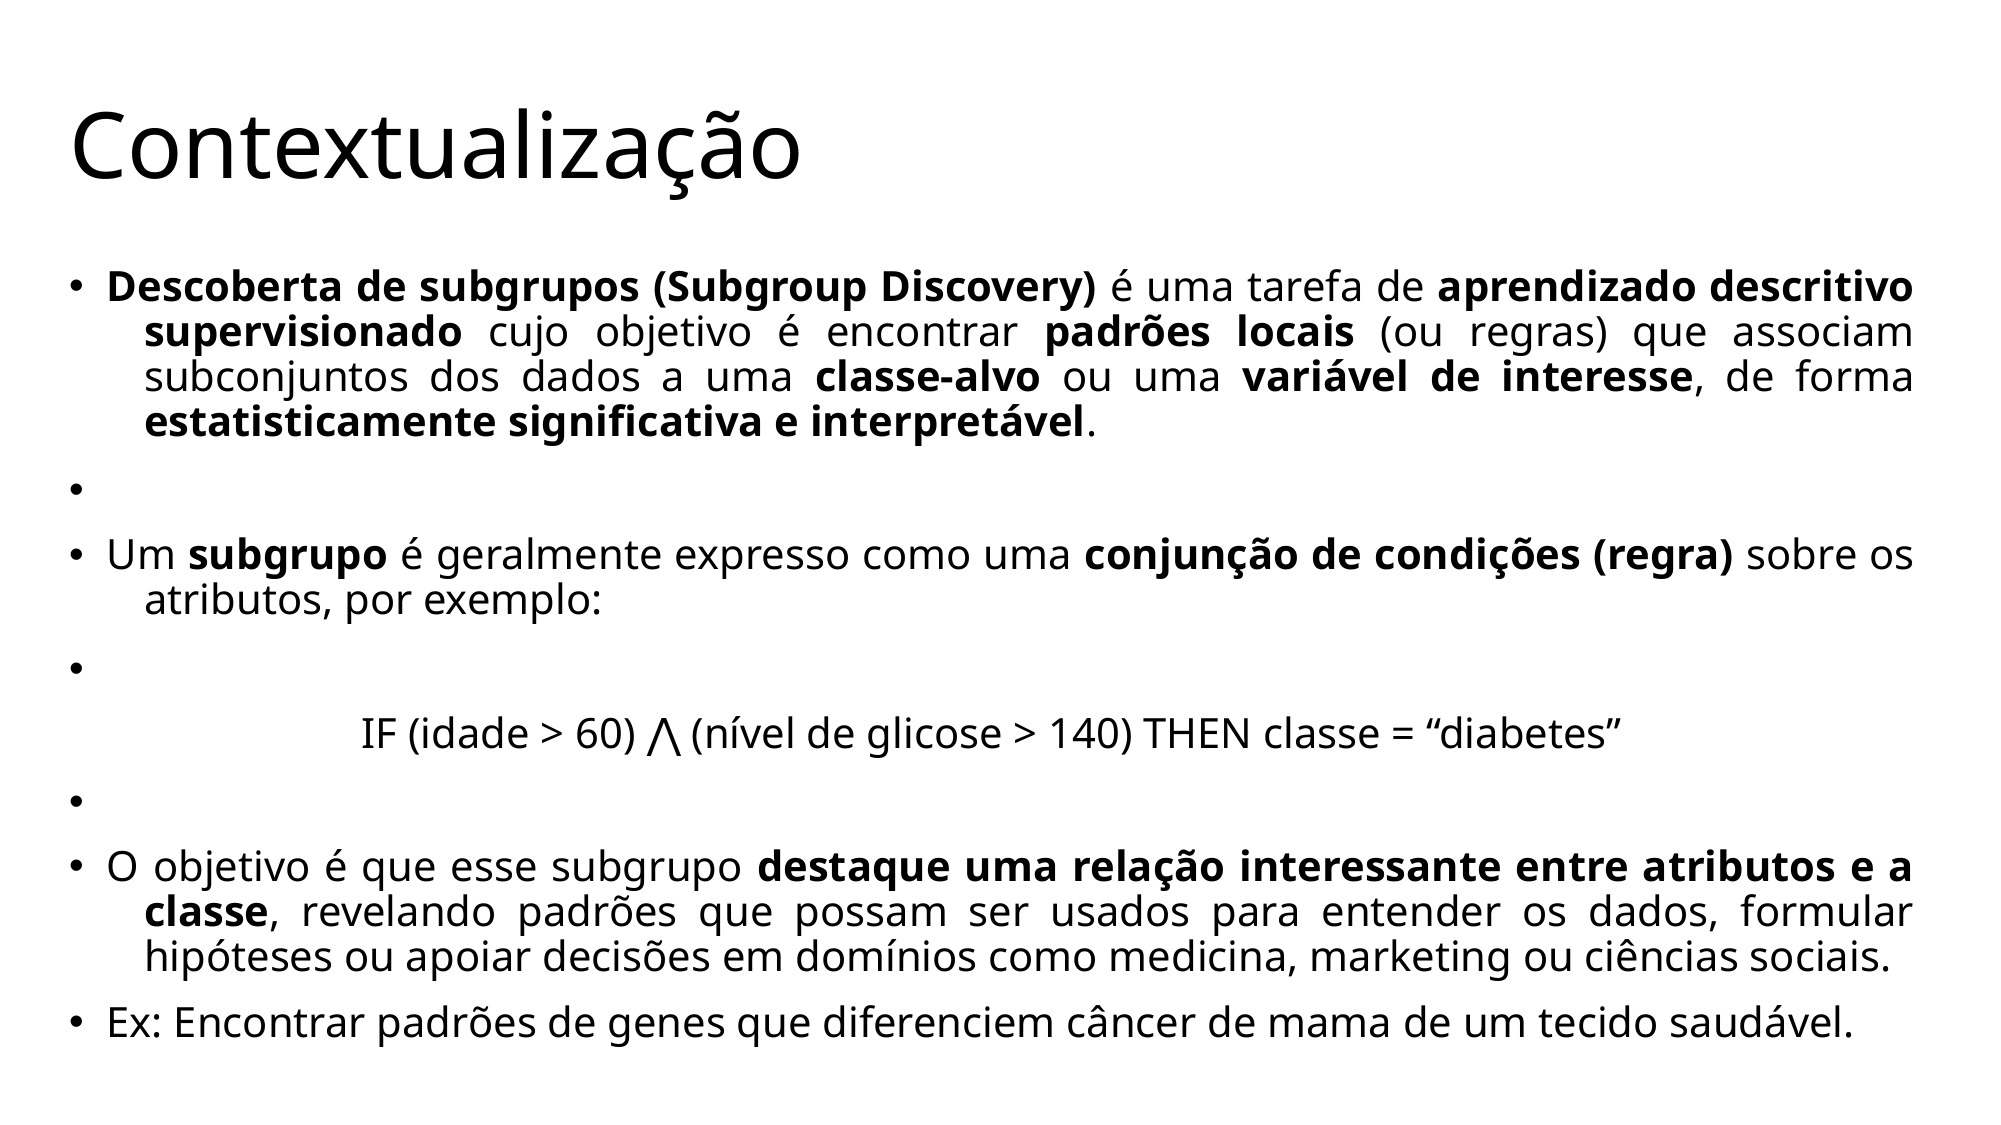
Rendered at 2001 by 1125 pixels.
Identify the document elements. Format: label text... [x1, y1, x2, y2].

title Contextualização [54, 40, 1780, 257]
list Descoberta de subgrupos (Subgroup Discovery) é uma tarefa de aprendizado descritivo supervisionado cujo objetivo é encontrar padrões locais (ou regras) que associam subconjuntos dos dados a uma classe-alvo ou uma variável de interesse, de forma estatisticamente significativa e interpretável. Um subgrupo é geralmente expresso como uma conjunção de condições (regra) sobre os atributos, por exemplo: IF (idade > 60) ⋀ (nível de glicose > 140) THEN classe = “diabetes” O objetivo é que esse subgrupo destaque uma relação interessante entre atributos e a classe, revelando padrões que possam ser usados para entender os dados, formular hipóteses ou apoiar decisões em domínios como medicina, marketing ou ciências sociais. Ex: Encontrar padrões de genes que diferenciem câncer de mama de um tecido saudável. [54, 257, 1930, 1089]
